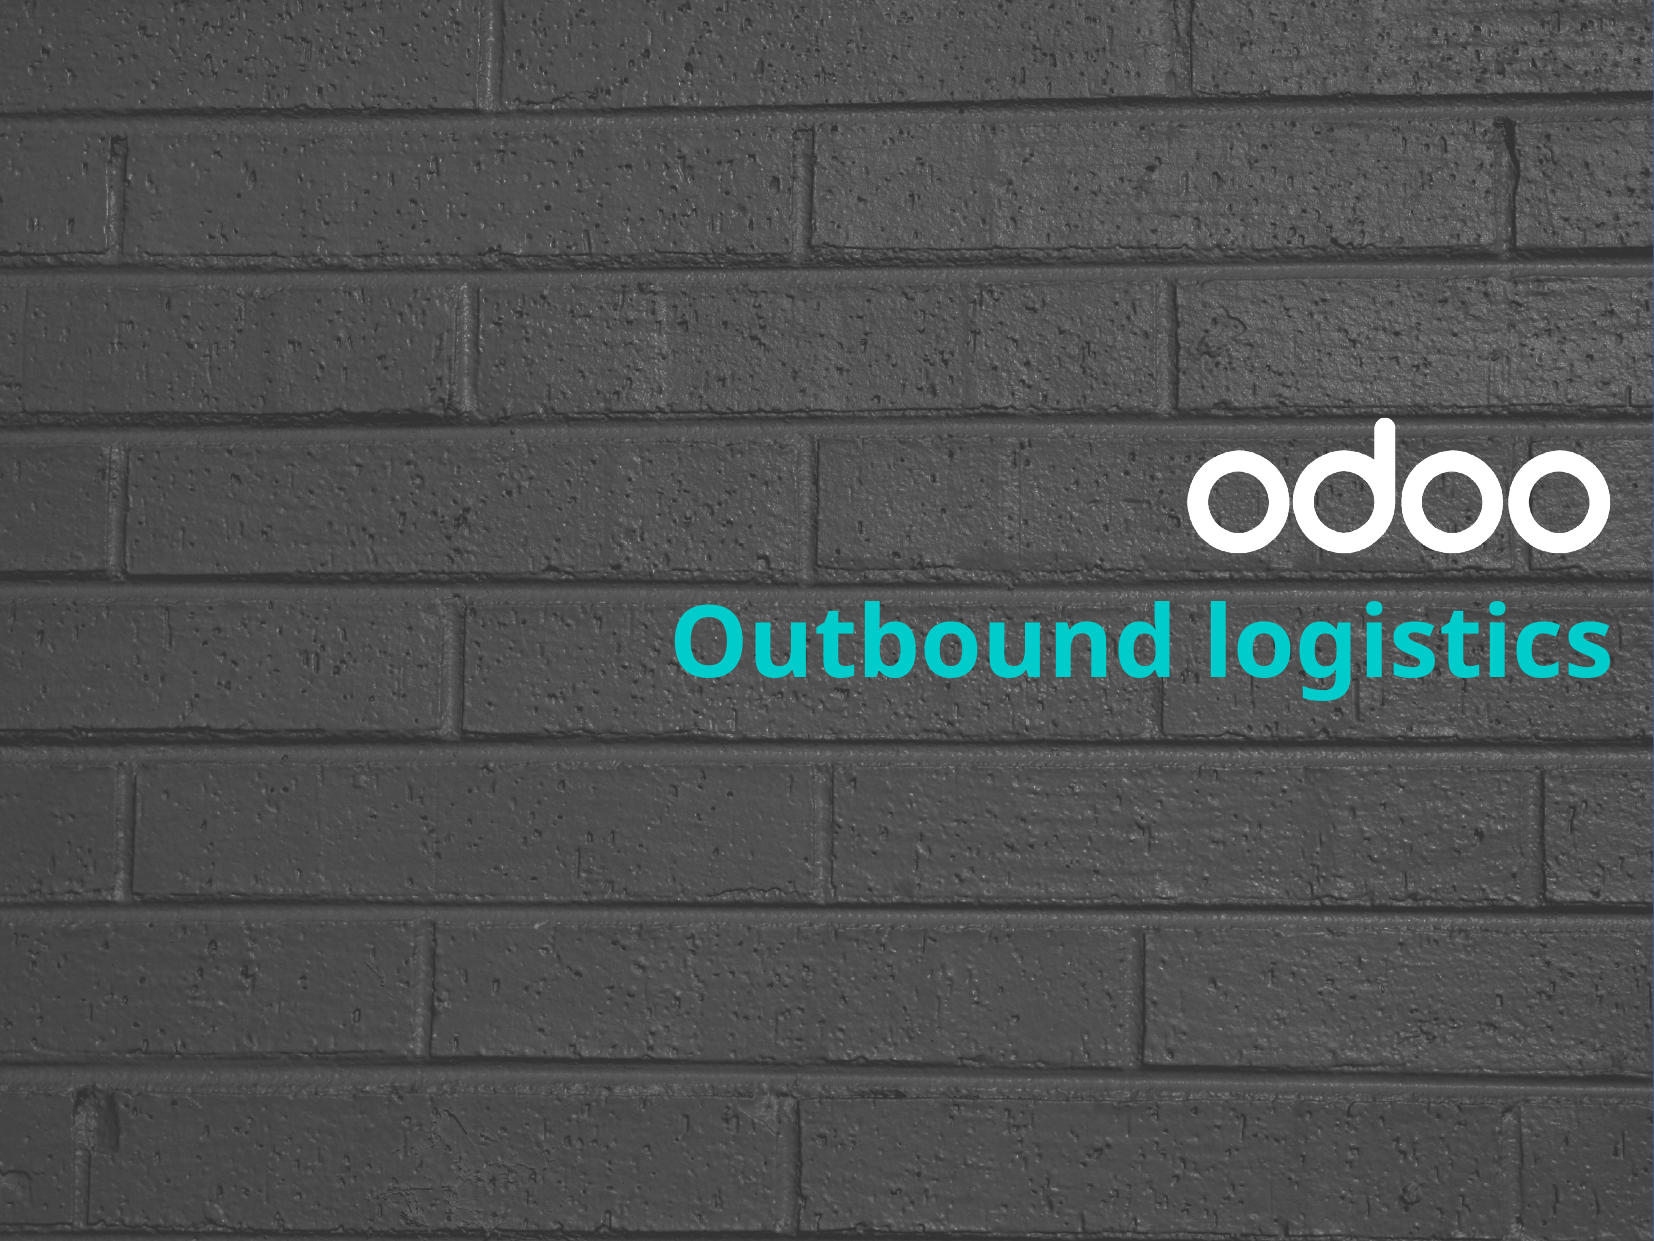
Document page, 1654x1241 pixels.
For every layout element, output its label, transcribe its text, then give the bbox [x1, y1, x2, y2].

text_box Outbound logistics [35, 562, 1630, 845]
picture [0, 0, 1654, 1241]
